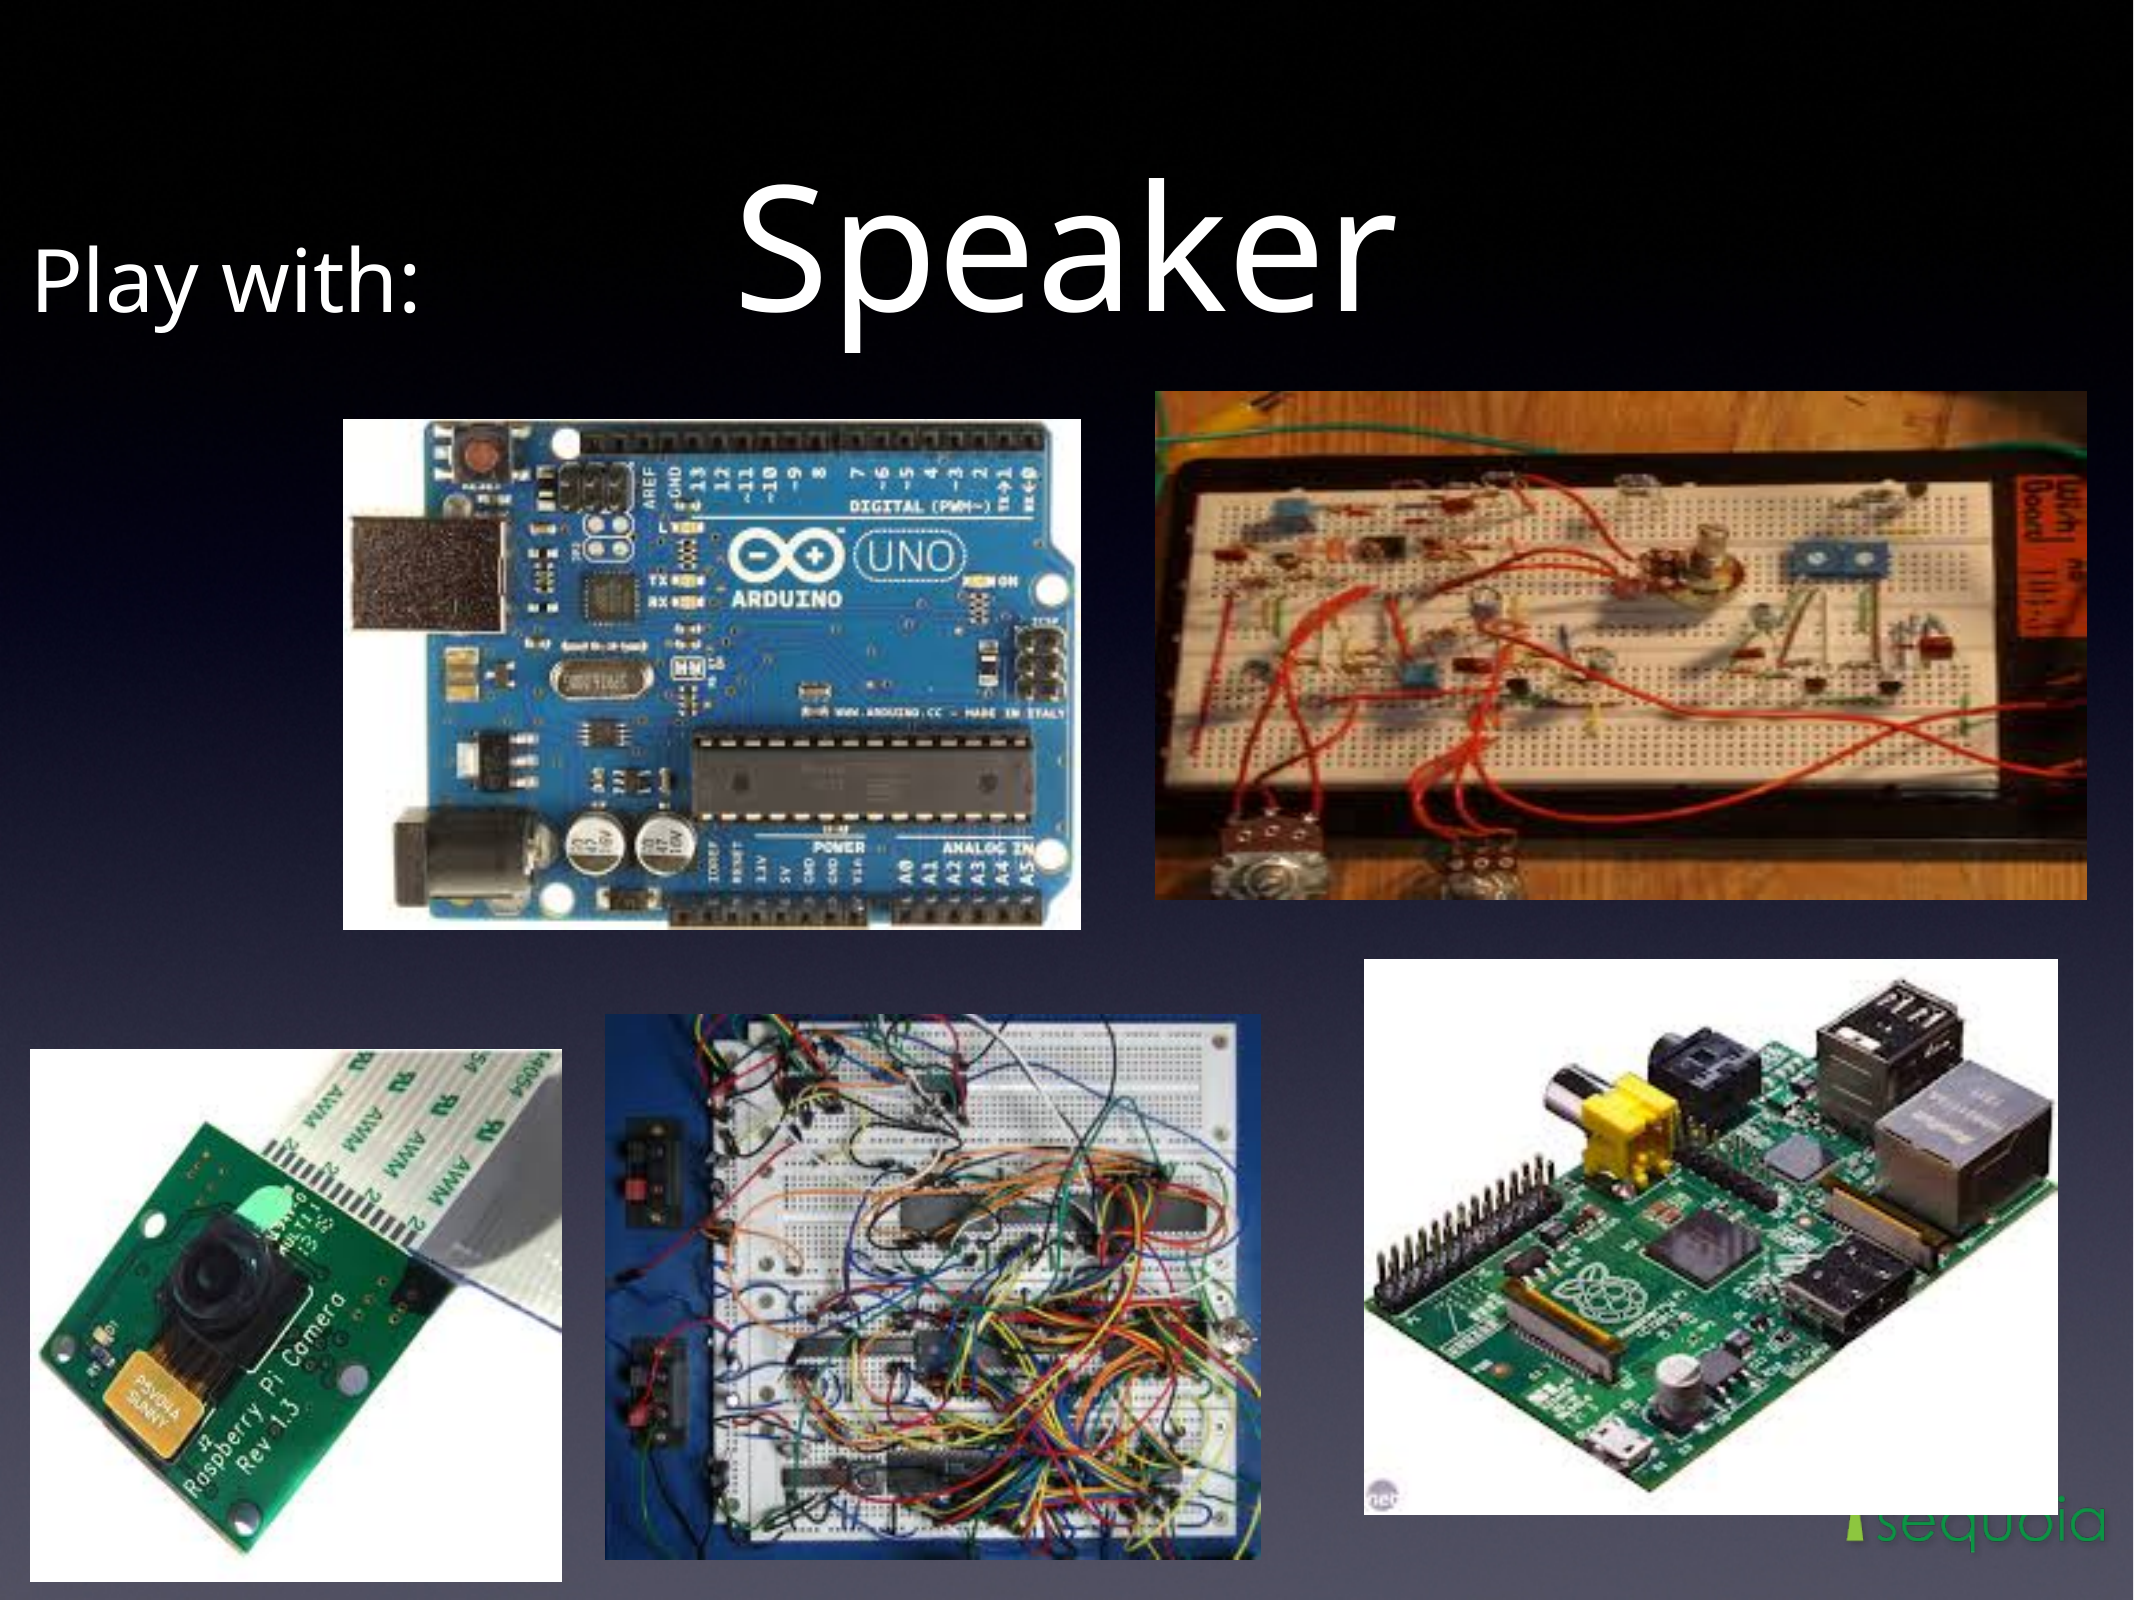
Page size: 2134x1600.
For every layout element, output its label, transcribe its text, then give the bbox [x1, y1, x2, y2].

title Speaker [208, 41, 1925, 442]
picture [0, 0, 2134, 1600]
text_box Play with: [30, 224, 459, 331]
